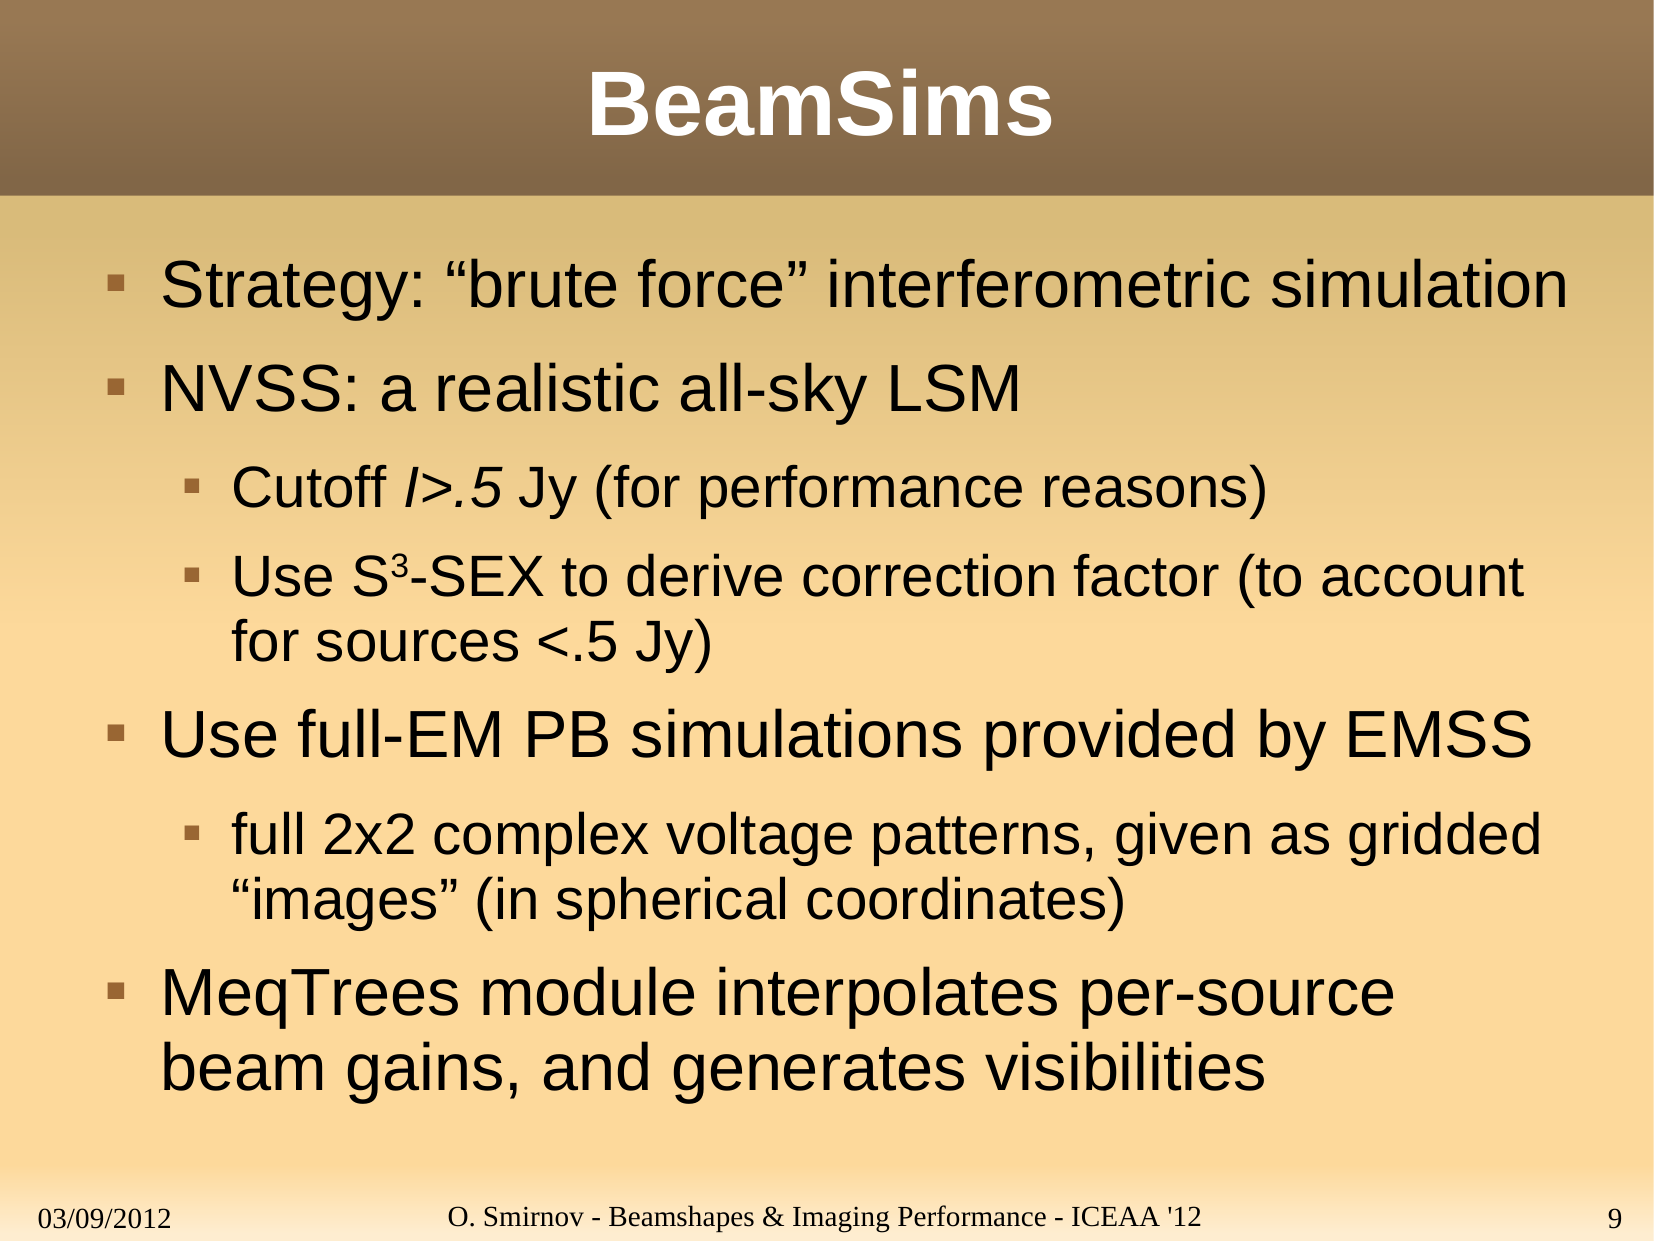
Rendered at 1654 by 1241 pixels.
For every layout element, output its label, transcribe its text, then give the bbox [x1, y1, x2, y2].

title BeamSims [76, 0, 1565, 208]
picture [0, 0, 1654, 1241]
list Strategy: “brute force” interferometric simulation NVSS: a realistic all-sky LSM Cutoff I>.5 Jy (for performance reasons) Use S3-SEX to derive correction factor (to account for sources <.5 Jy) Use full-EM PB simulations provided by EMSS full 2x2 complex voltage patterns, given as gridded “images” (in spherical coordinates) MeqTrees module interpolates per-source beam gains, and generates visibilities [90, 246, 1579, 1105]
